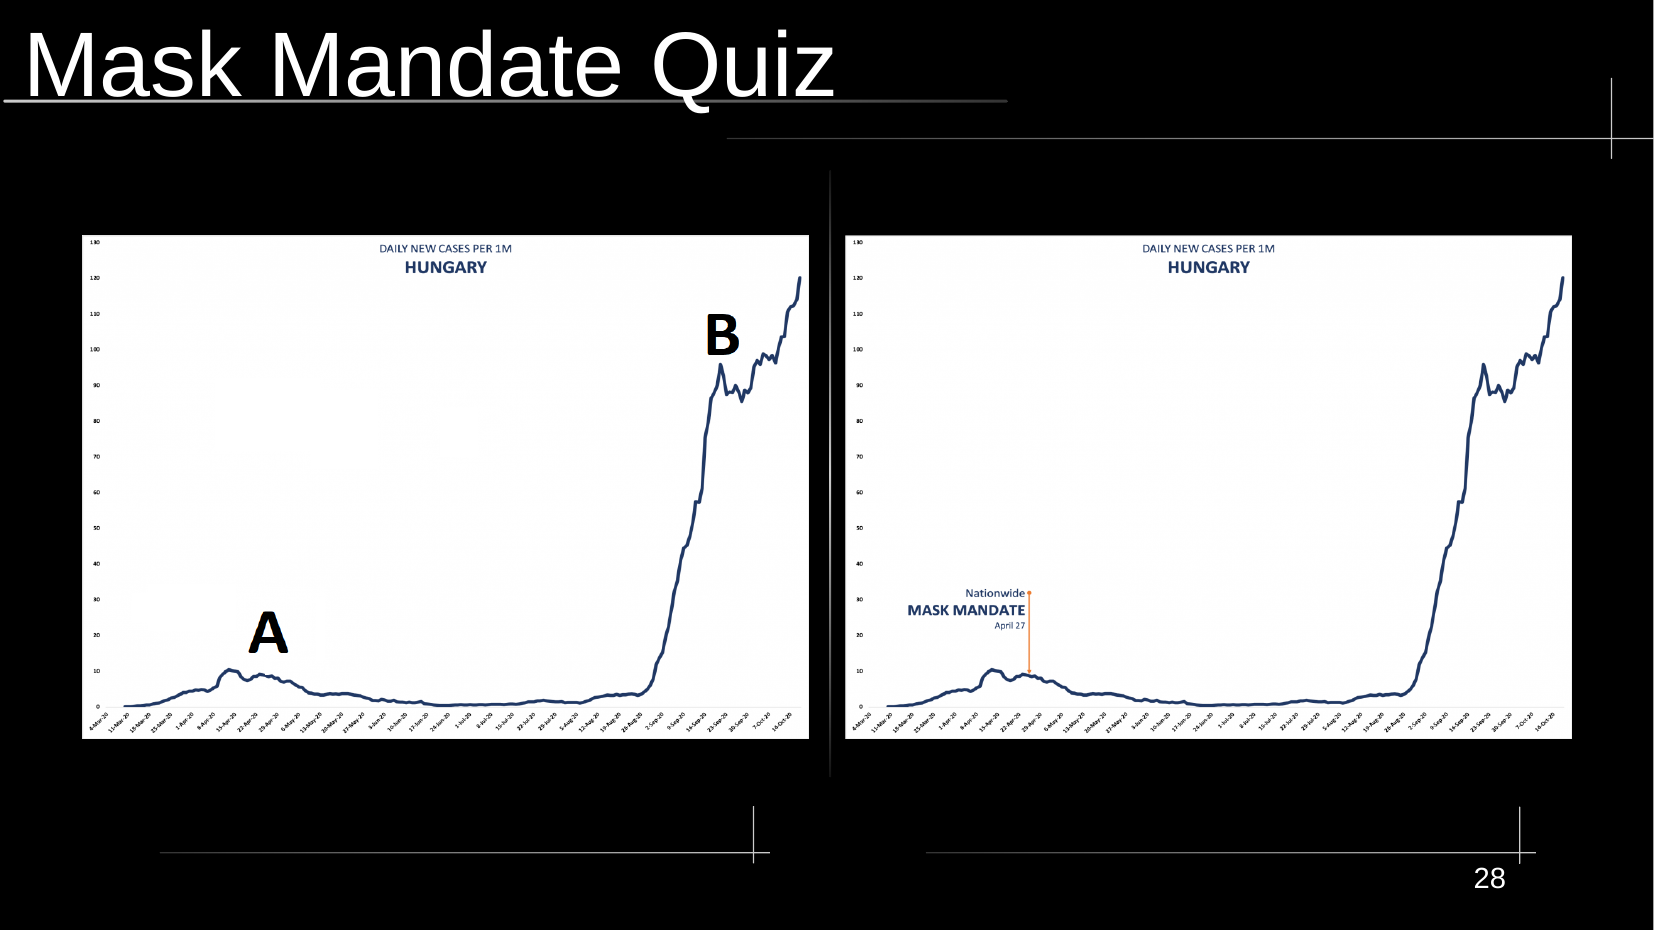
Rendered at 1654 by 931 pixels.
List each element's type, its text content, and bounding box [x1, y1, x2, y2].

picture [82, 235, 809, 739]
title Mask Mandate Quiz [23, 11, 1589, 119]
picture [845, 235, 1572, 739]
